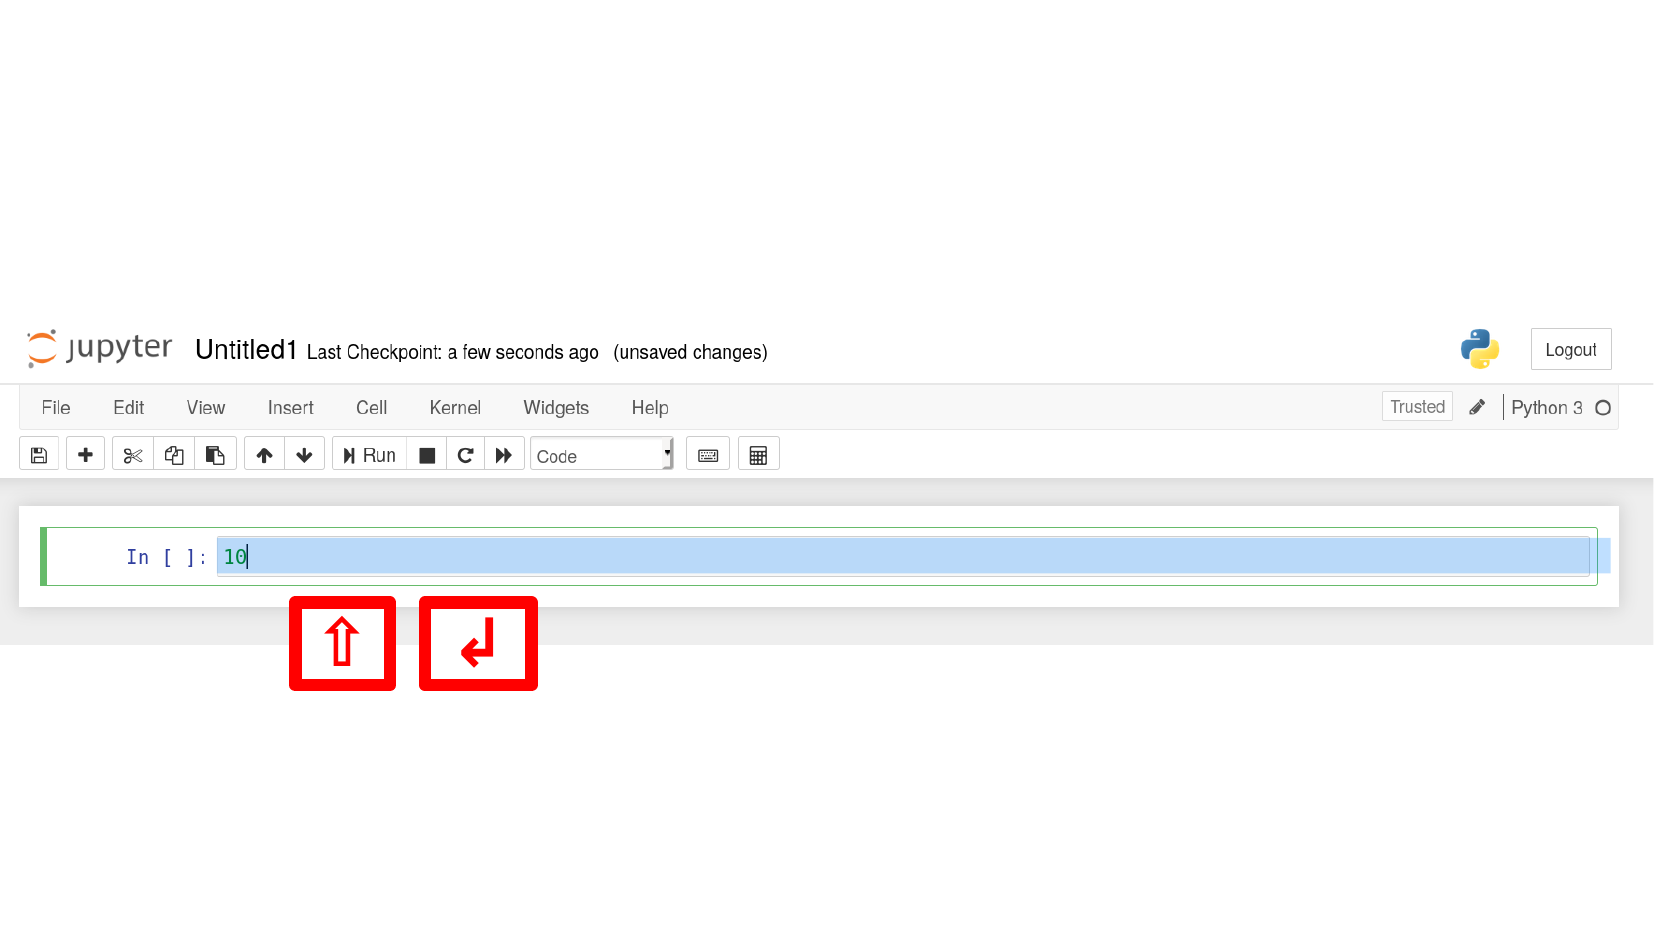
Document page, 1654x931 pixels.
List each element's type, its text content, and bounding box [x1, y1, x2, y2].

text_box ↲ [425, 602, 532, 686]
text_box [216, 537, 1611, 574]
picture [0, 324, 1654, 645]
text_box ⇧ [295, 602, 390, 686]
